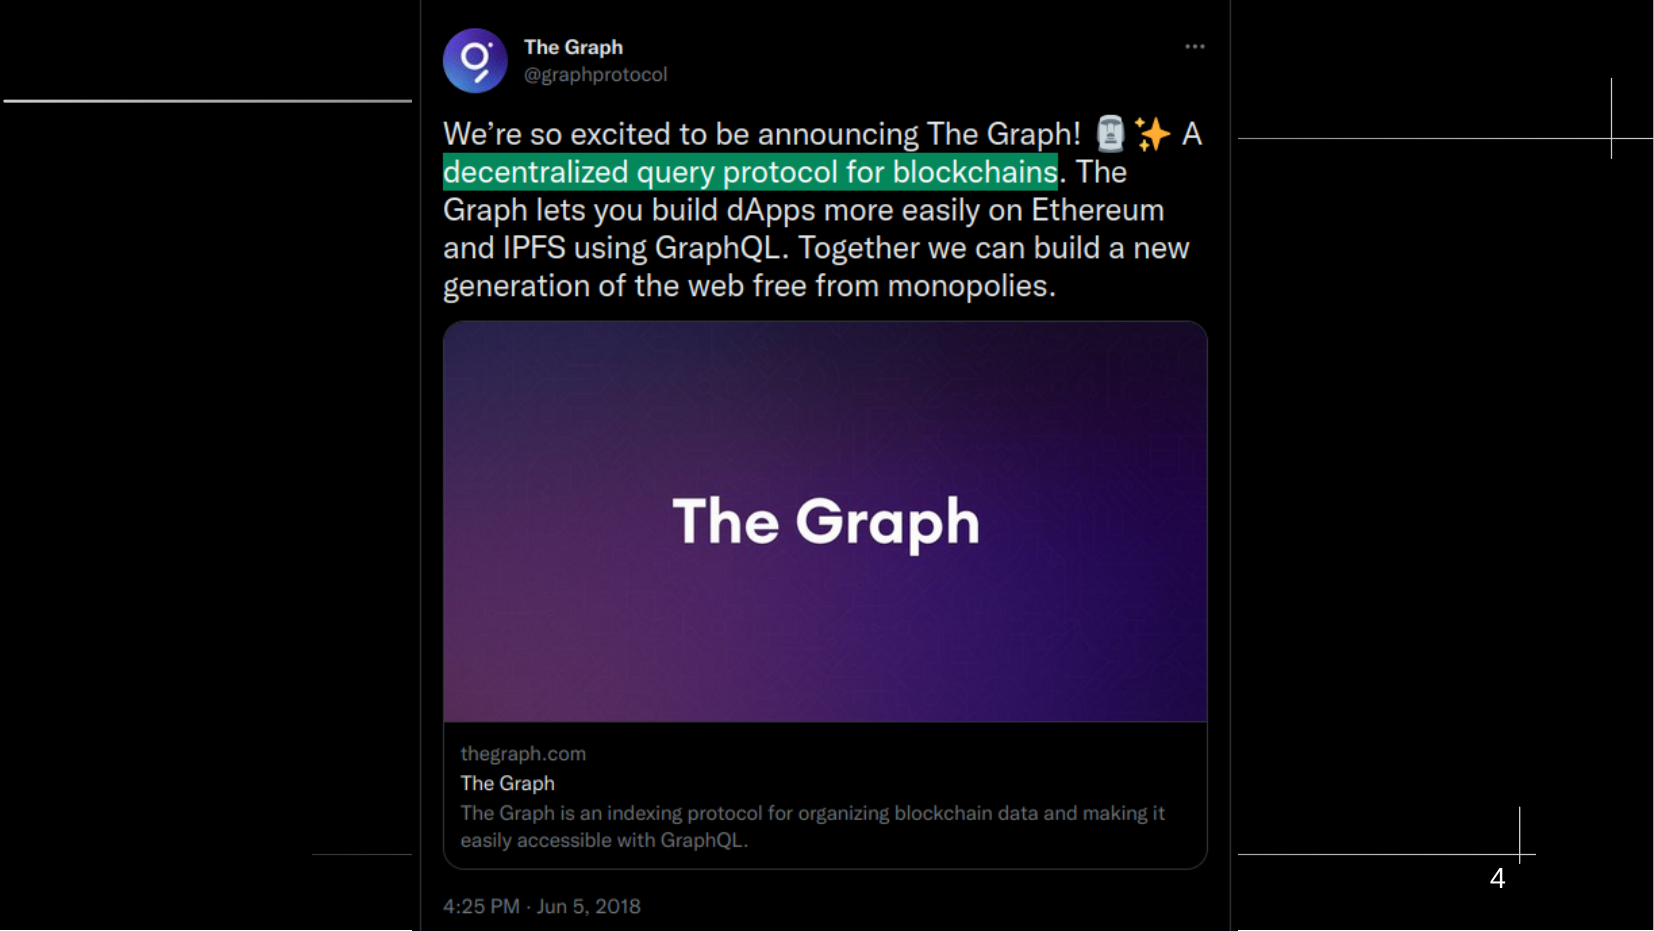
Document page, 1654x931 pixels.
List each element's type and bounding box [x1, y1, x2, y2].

picture [412, 0, 1238, 931]
